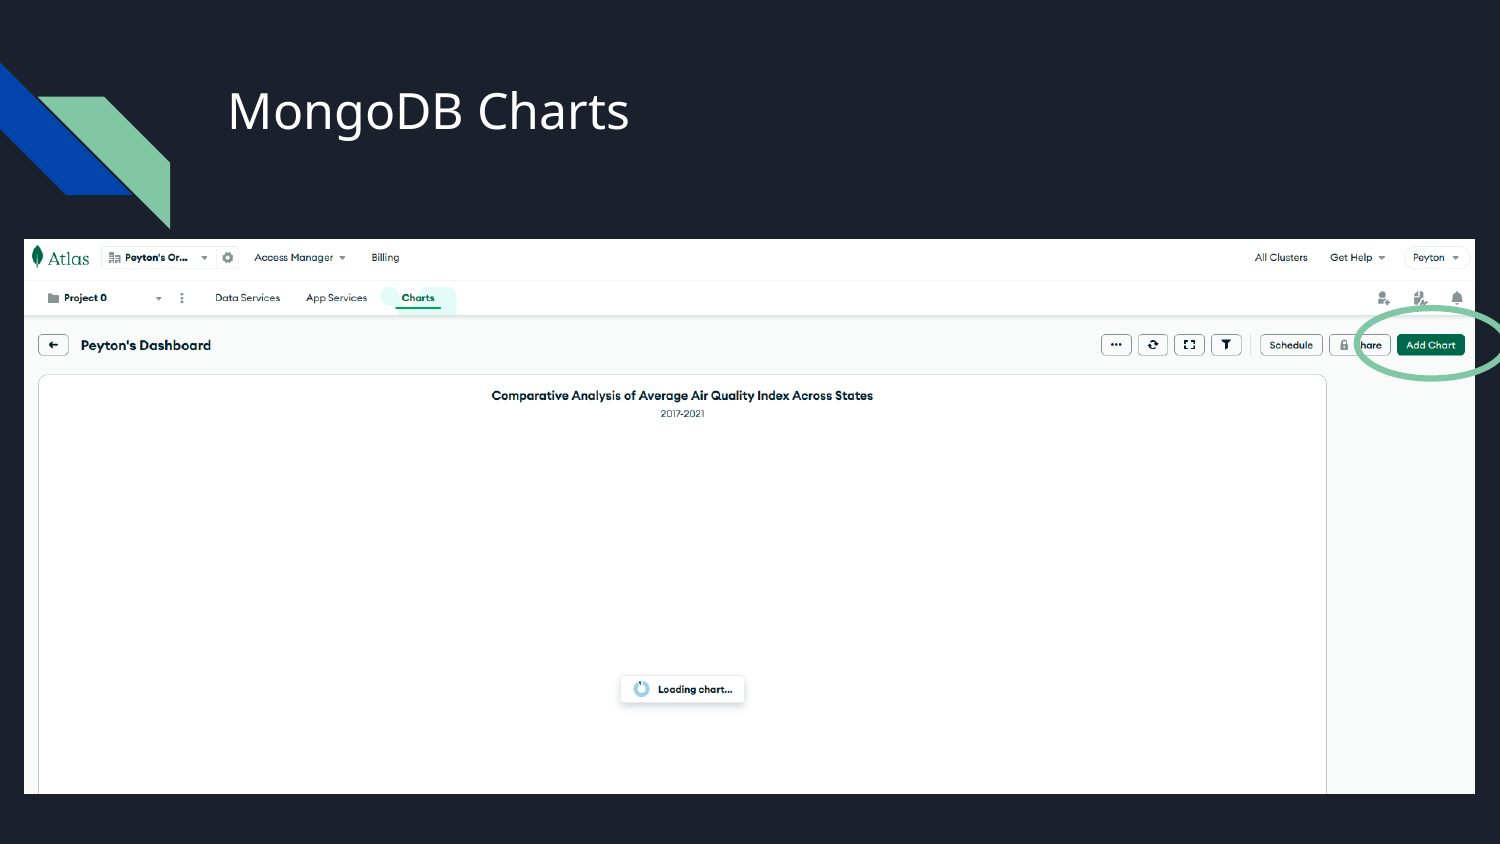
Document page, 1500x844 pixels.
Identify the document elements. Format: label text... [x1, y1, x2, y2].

picture [1360, 312, 1475, 375]
title MongoDB Charts [212, 64, 1368, 215]
picture [24, 239, 1475, 794]
